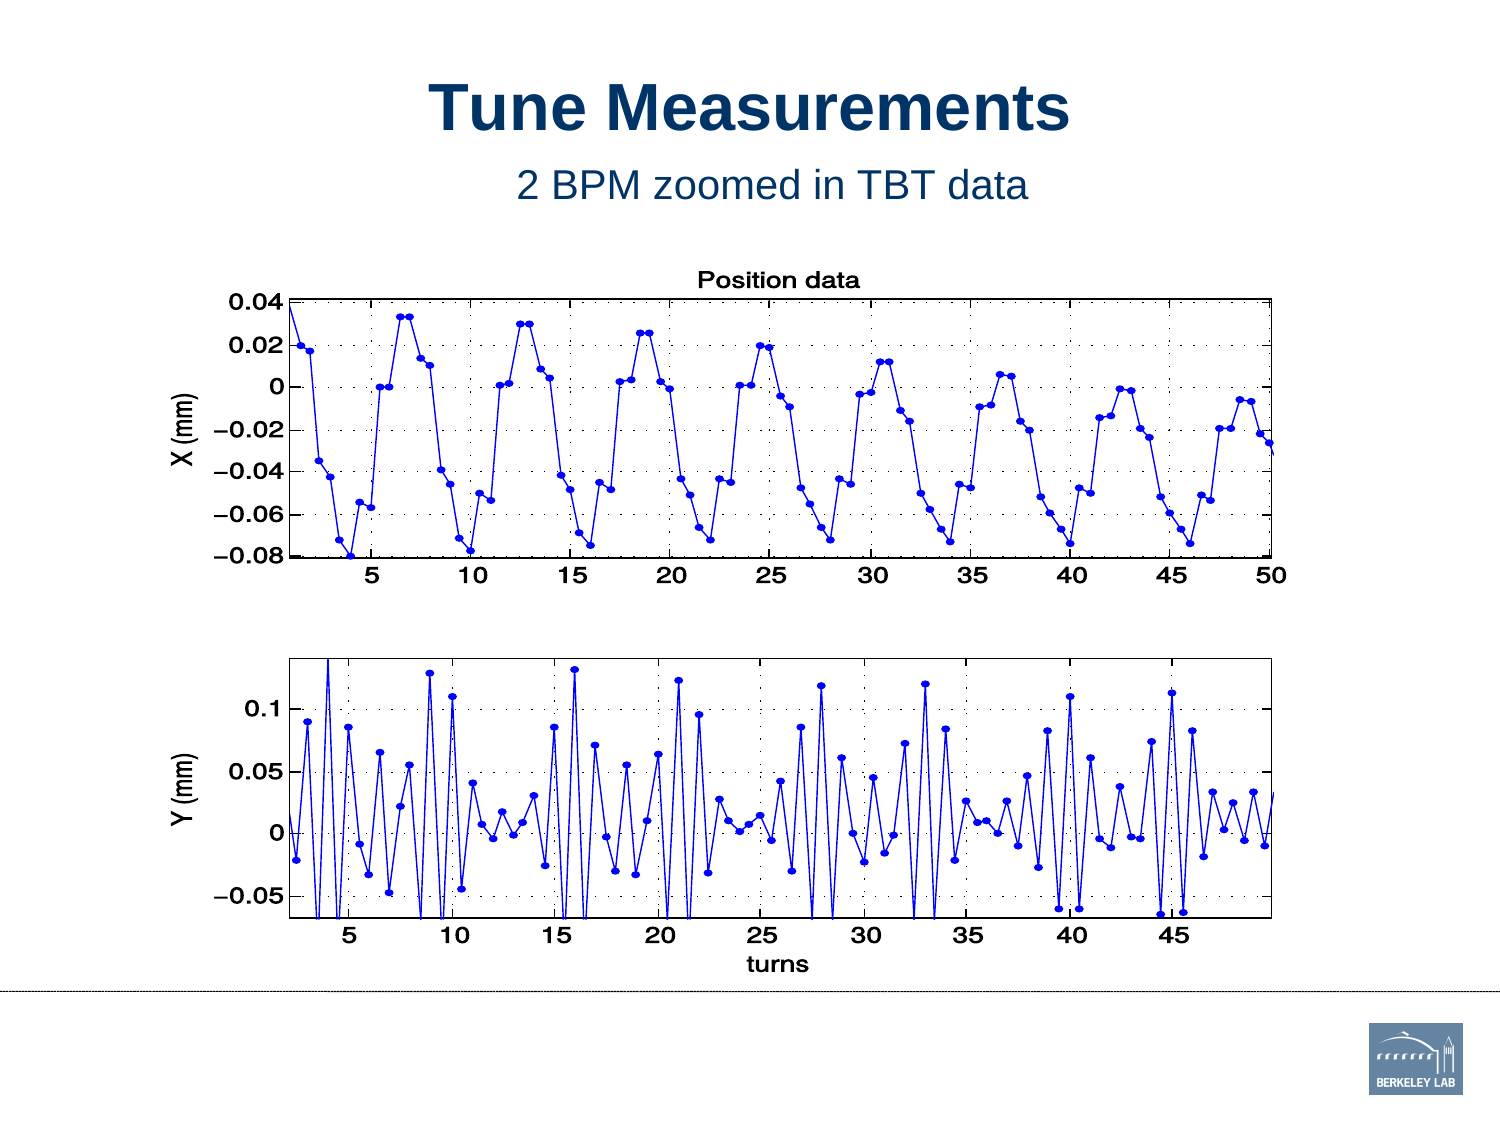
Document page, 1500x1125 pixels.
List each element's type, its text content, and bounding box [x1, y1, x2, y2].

title Tune Measurements [111, 42, 1389, 149]
picture [162, 269, 1288, 976]
picture [1369, 1023, 1463, 1095]
text_box 2 BPM zoomed in TBT data [60, 149, 1486, 215]
